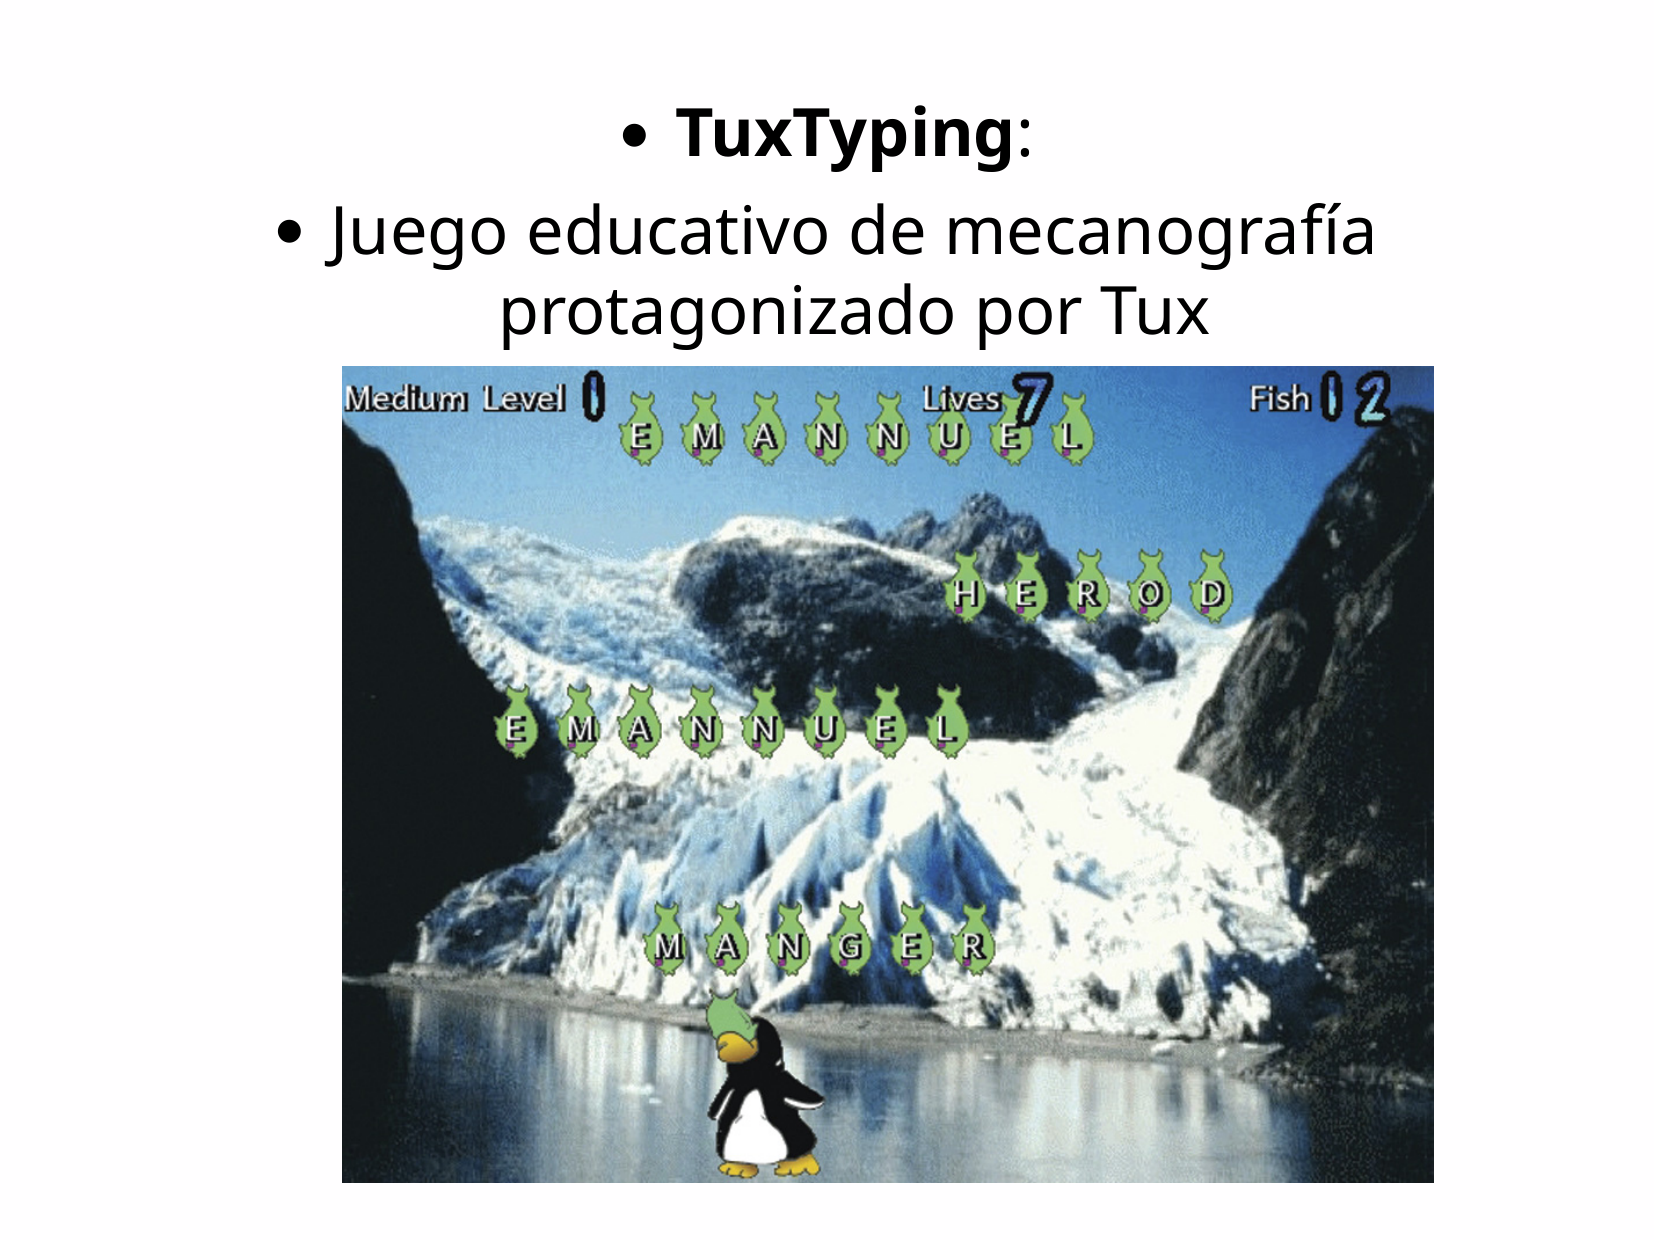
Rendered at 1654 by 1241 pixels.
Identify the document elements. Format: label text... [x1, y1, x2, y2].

list TuxTyping: Juego educativo de mecanografía protagonizado por Tux [82, 82, 1571, 1218]
picture [342, 366, 1434, 1183]
